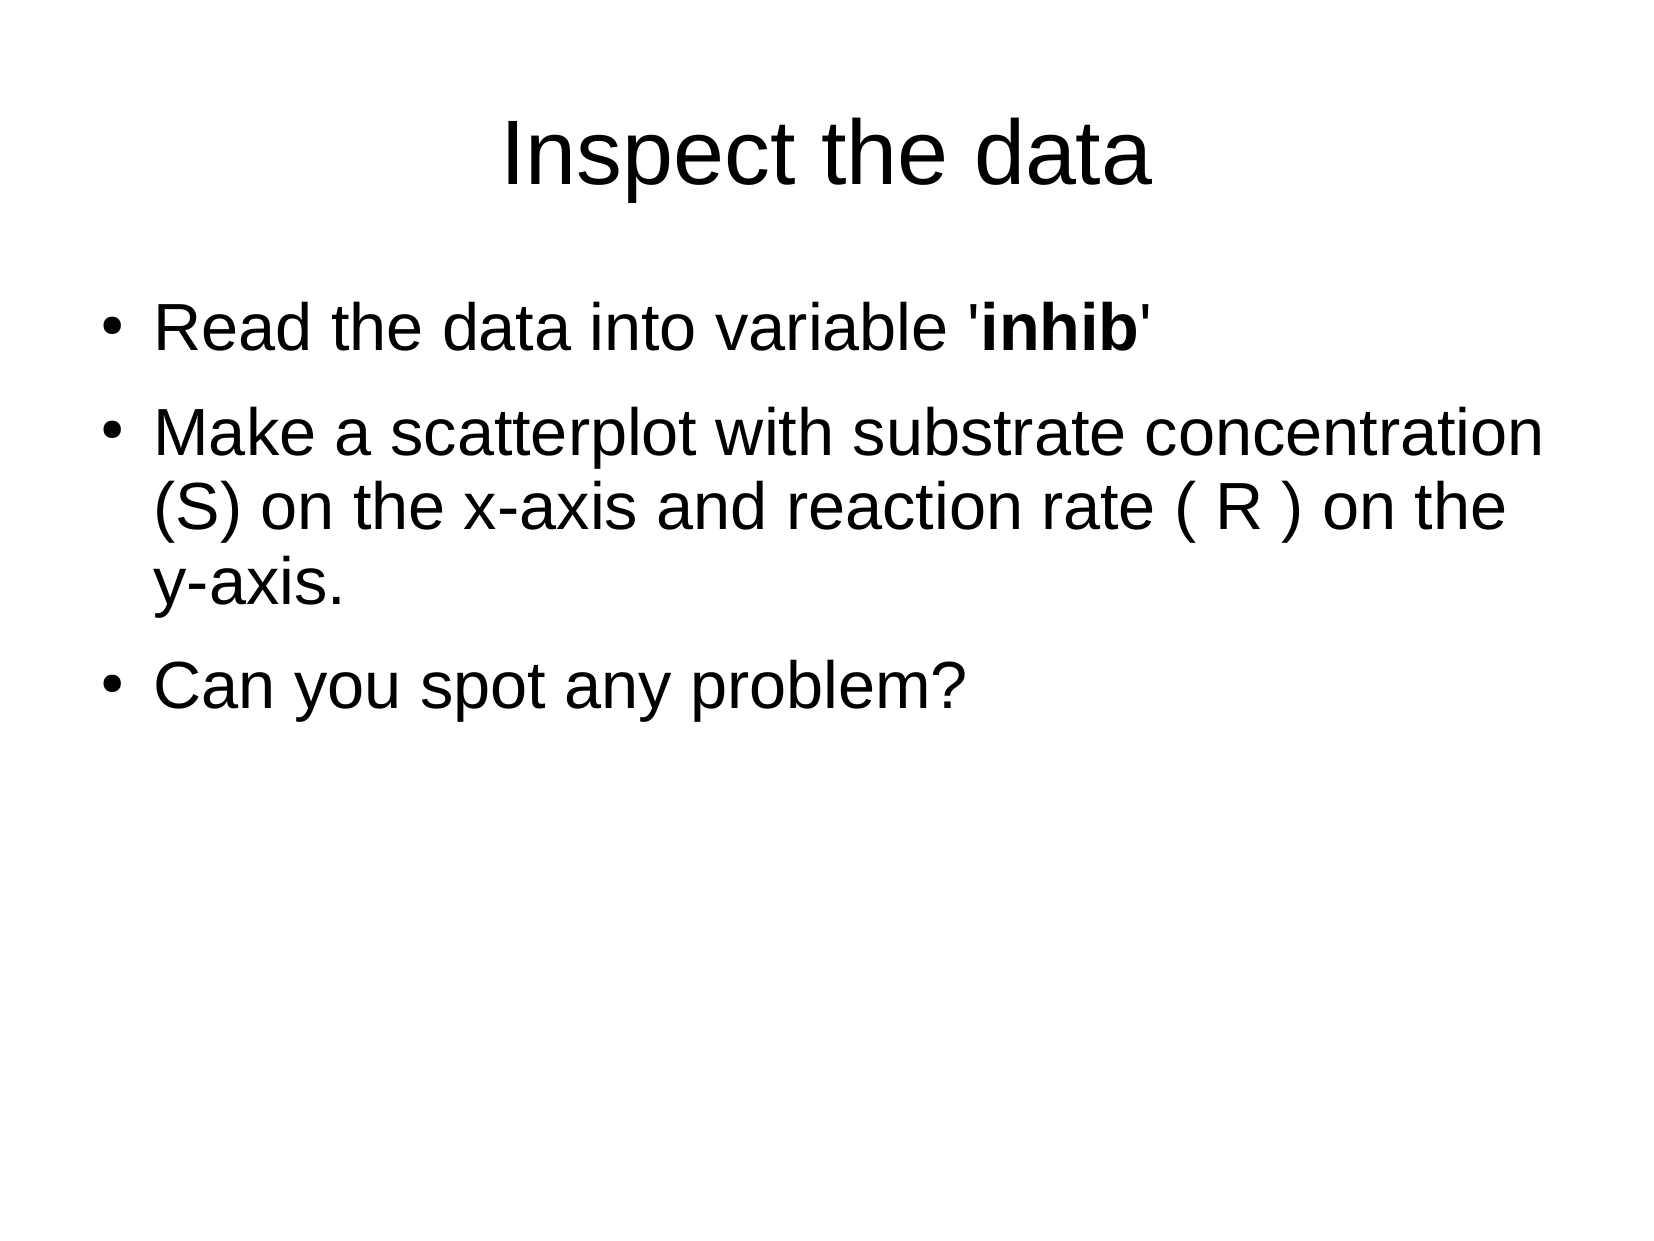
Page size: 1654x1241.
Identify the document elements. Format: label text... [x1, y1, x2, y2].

title Inspect the data [82, 49, 1571, 257]
list Read the data into variable 'inhib' Make a scatterplot with substrate concentration (S) on the x-axis and reaction rate ( R ) on the y-axis. Can you spot any problem? [82, 290, 1571, 1010]
